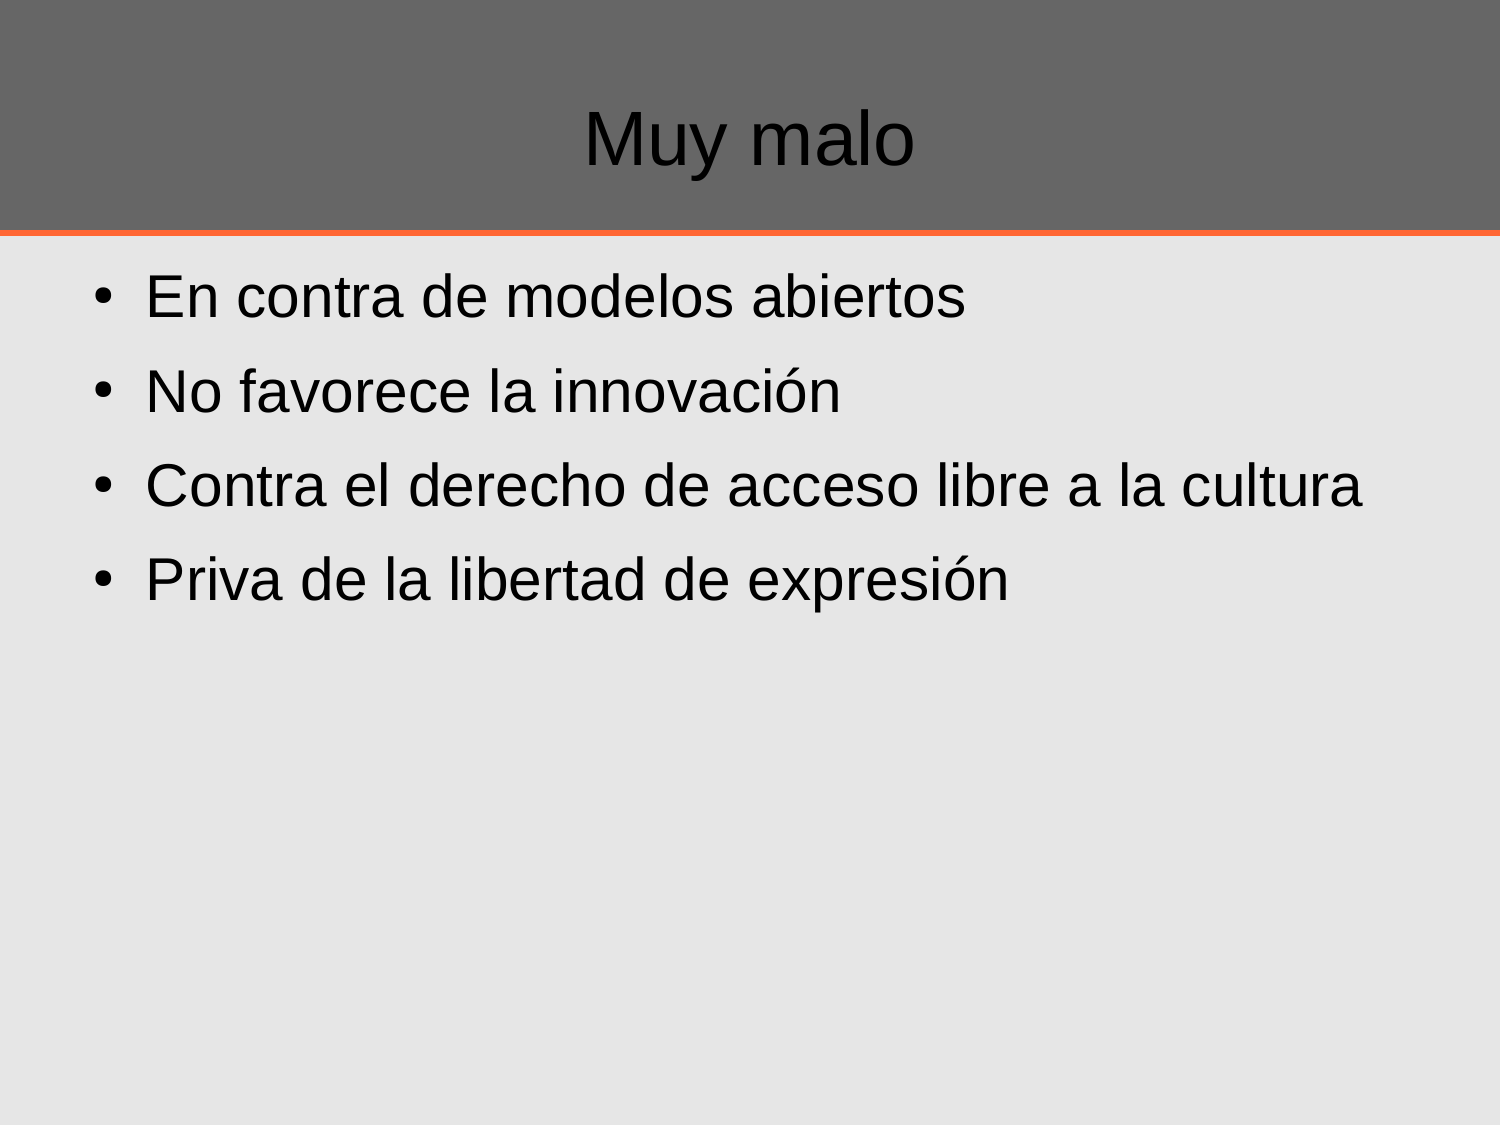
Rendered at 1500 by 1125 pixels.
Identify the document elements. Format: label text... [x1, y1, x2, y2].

title Muy malo [75, 44, 1425, 233]
list En contra de modelos abiertos No favorece la innovación Contra el derecho de acceso libre a la cultura Priva de la libertad de expresión [75, 263, 1425, 916]
